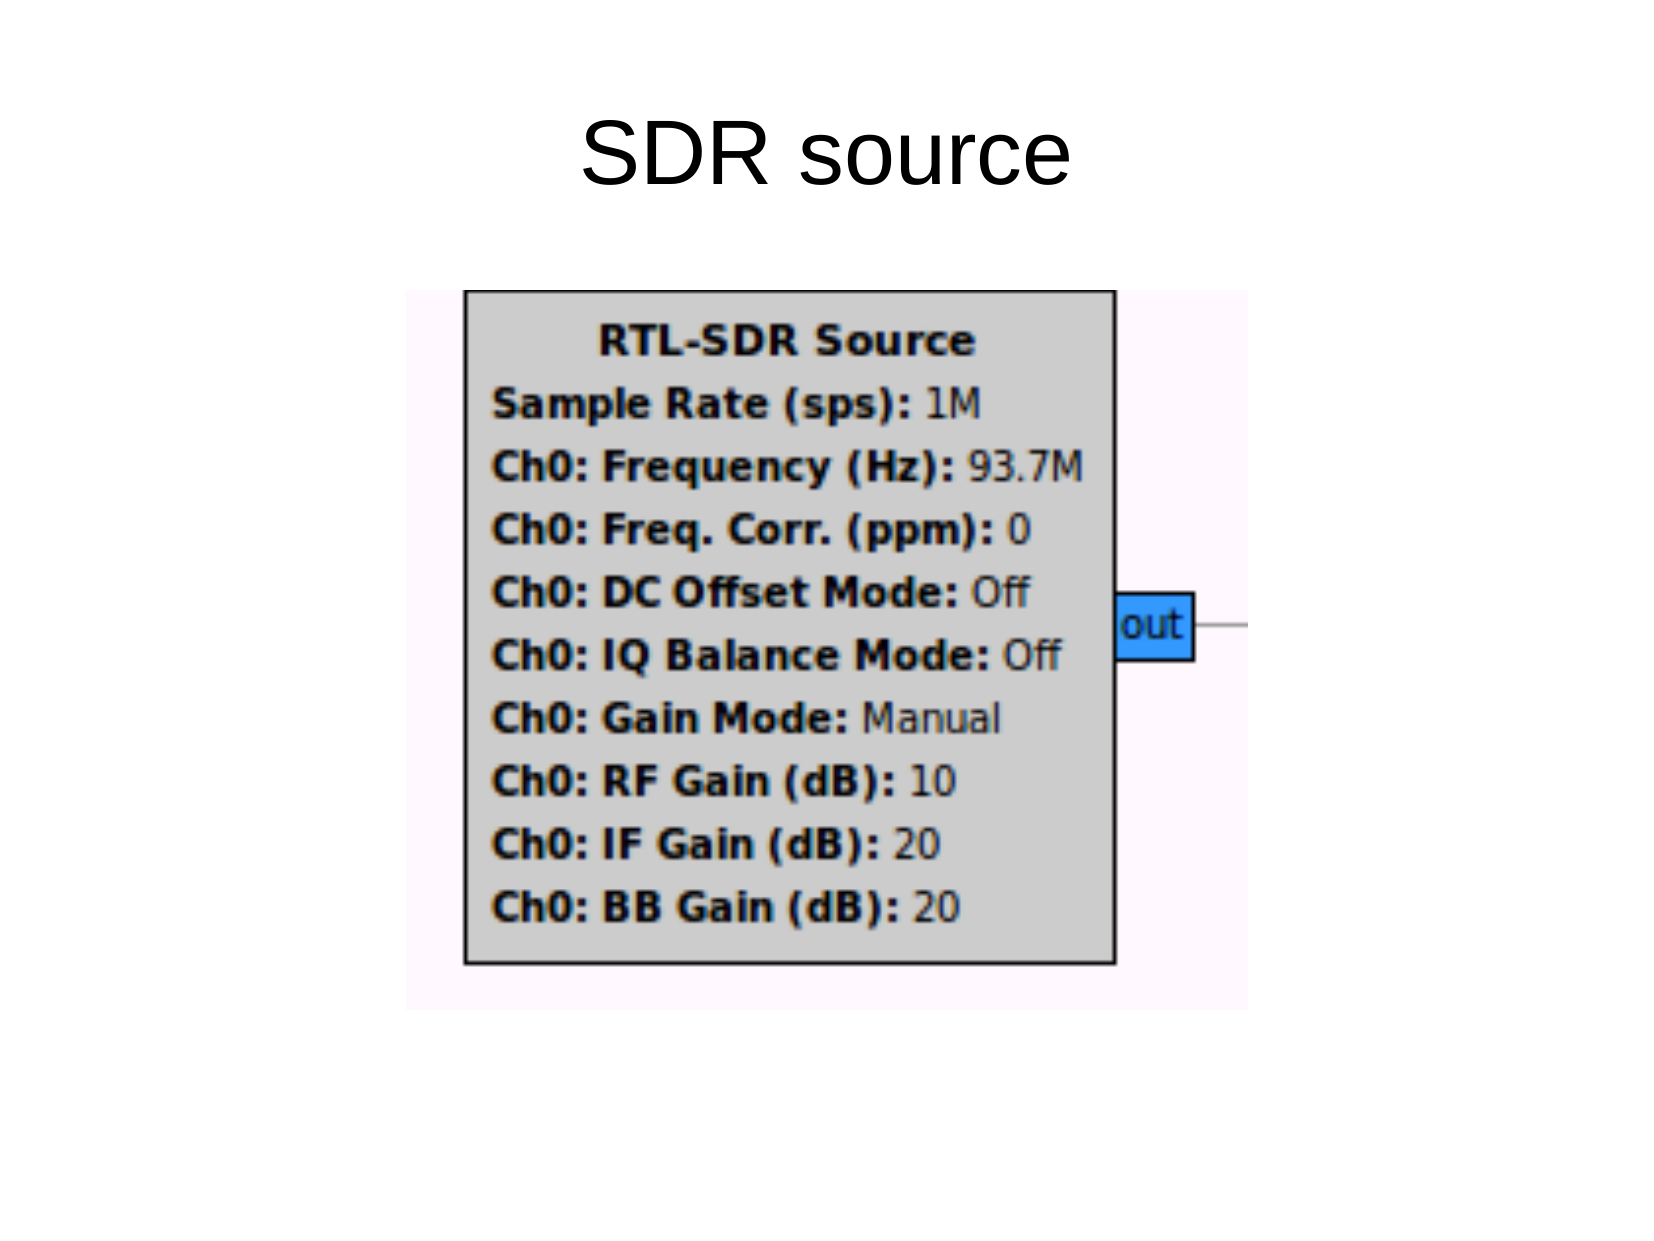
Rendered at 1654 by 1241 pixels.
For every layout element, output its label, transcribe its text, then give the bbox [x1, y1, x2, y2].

picture [406, 290, 1248, 1010]
title SDR source [82, 49, 1571, 257]
